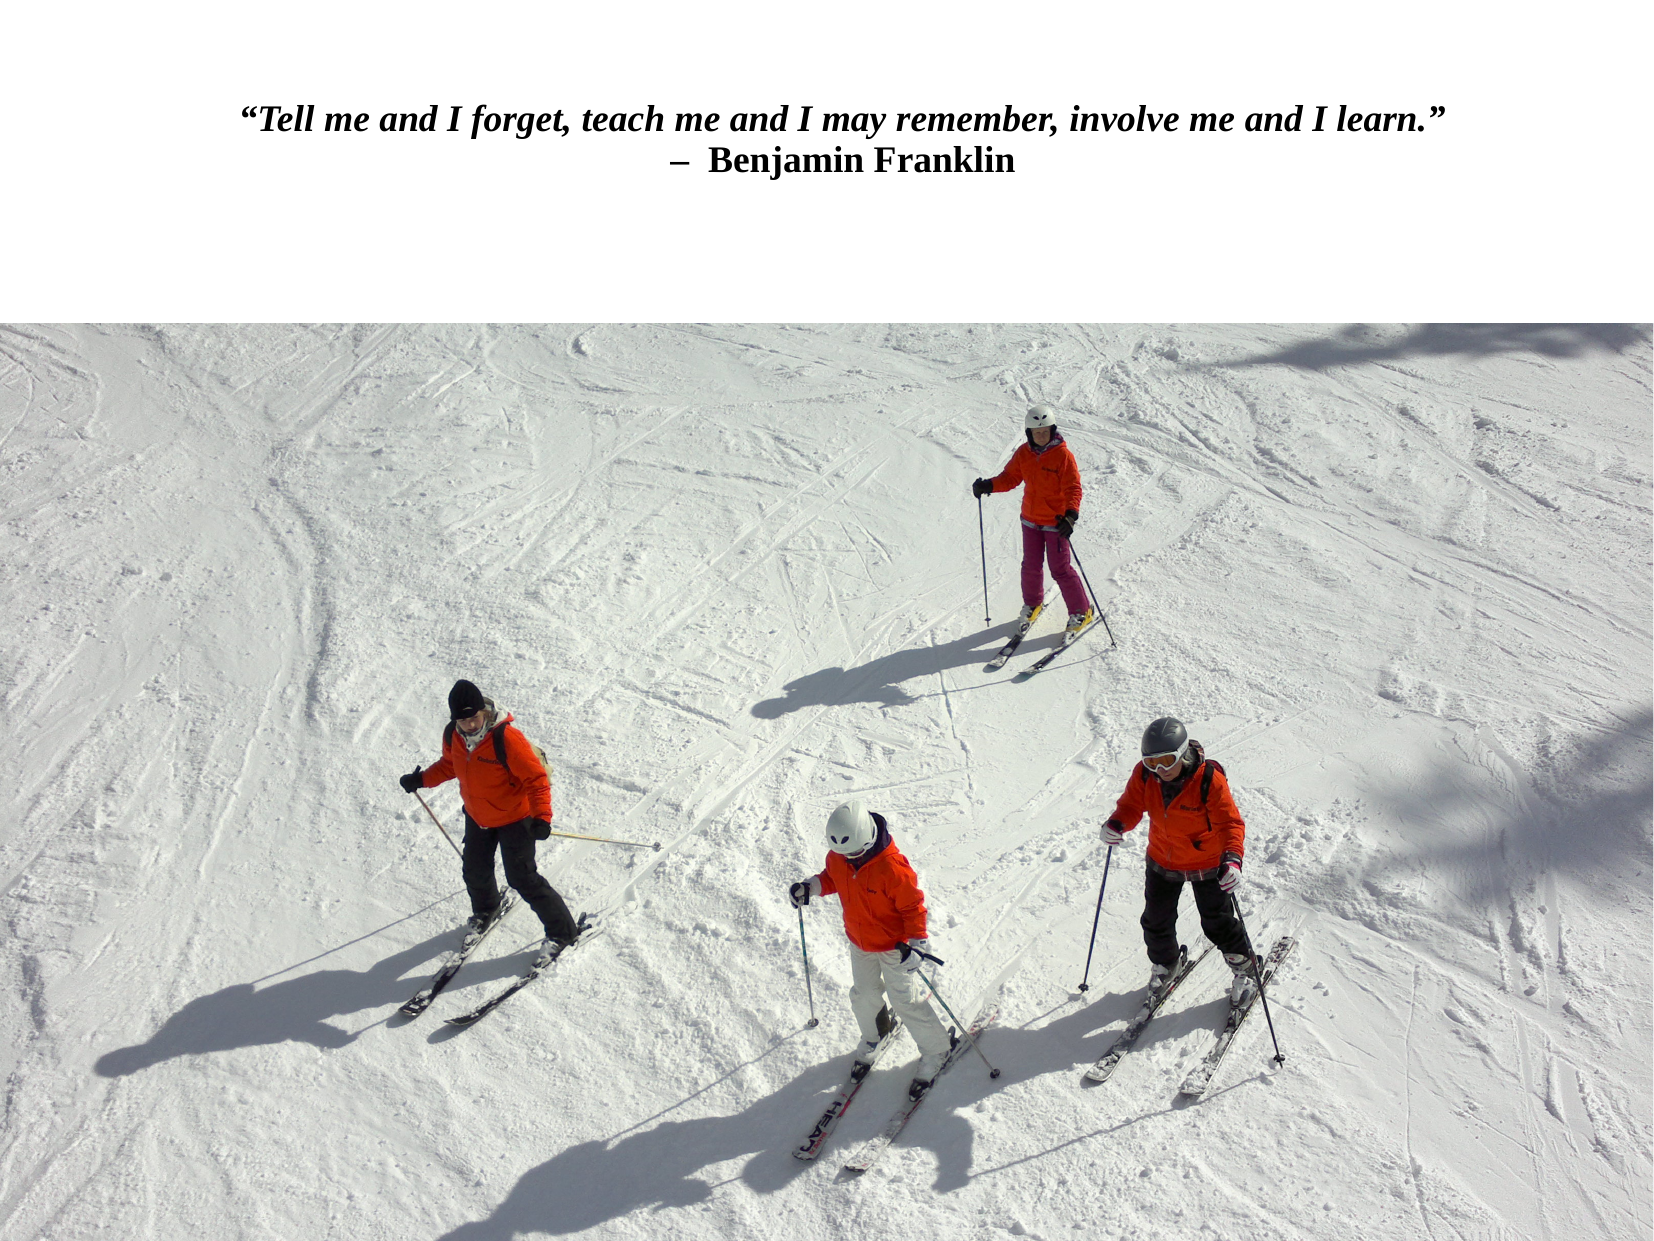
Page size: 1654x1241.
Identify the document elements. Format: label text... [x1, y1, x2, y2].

picture [0, 323, 1654, 1241]
text_box “Tell me and I forget, teach me and I may remember, involve me and I learn.” – Benjamin Franklin [75, 90, 1611, 190]
